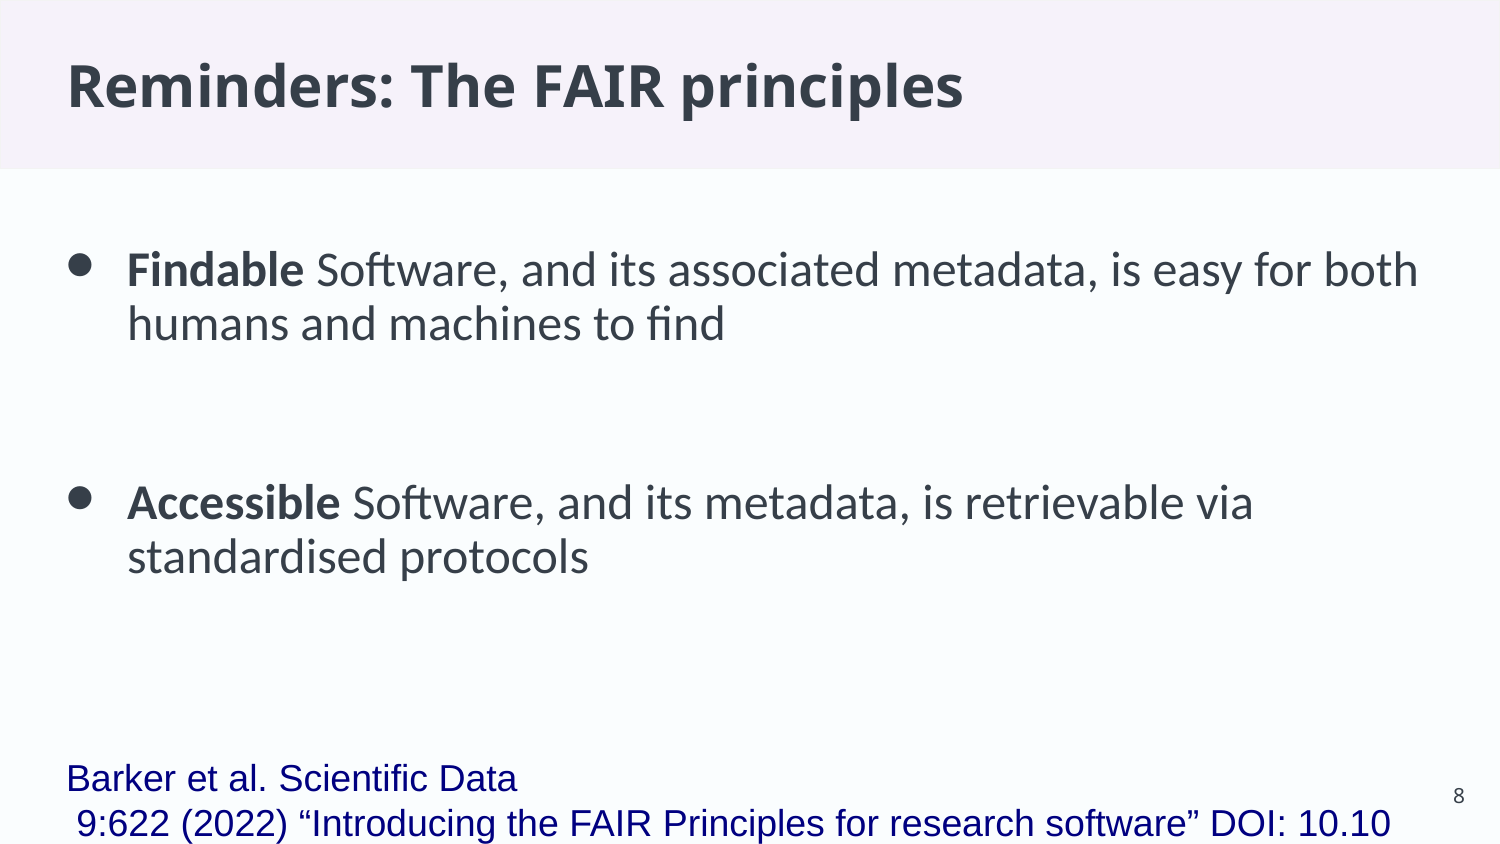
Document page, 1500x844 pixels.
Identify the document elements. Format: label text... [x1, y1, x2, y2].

text_box Findable Software, and its associated metadata, is easy for both humans and machines to find Accessible Software, and its metadata, is retrievable via standardised protocols [37, 228, 1463, 600]
slide_number <number> [1426, 764, 1480, 830]
text_box Barker et al. Scientific Data 9:622 (2022) “Introducing the FAIR Principles for research software” DOI: 10.1038/s41597-022-01710-x [51, 738, 1426, 844]
title Reminders: The FAIR principles [51, 33, 1390, 145]
